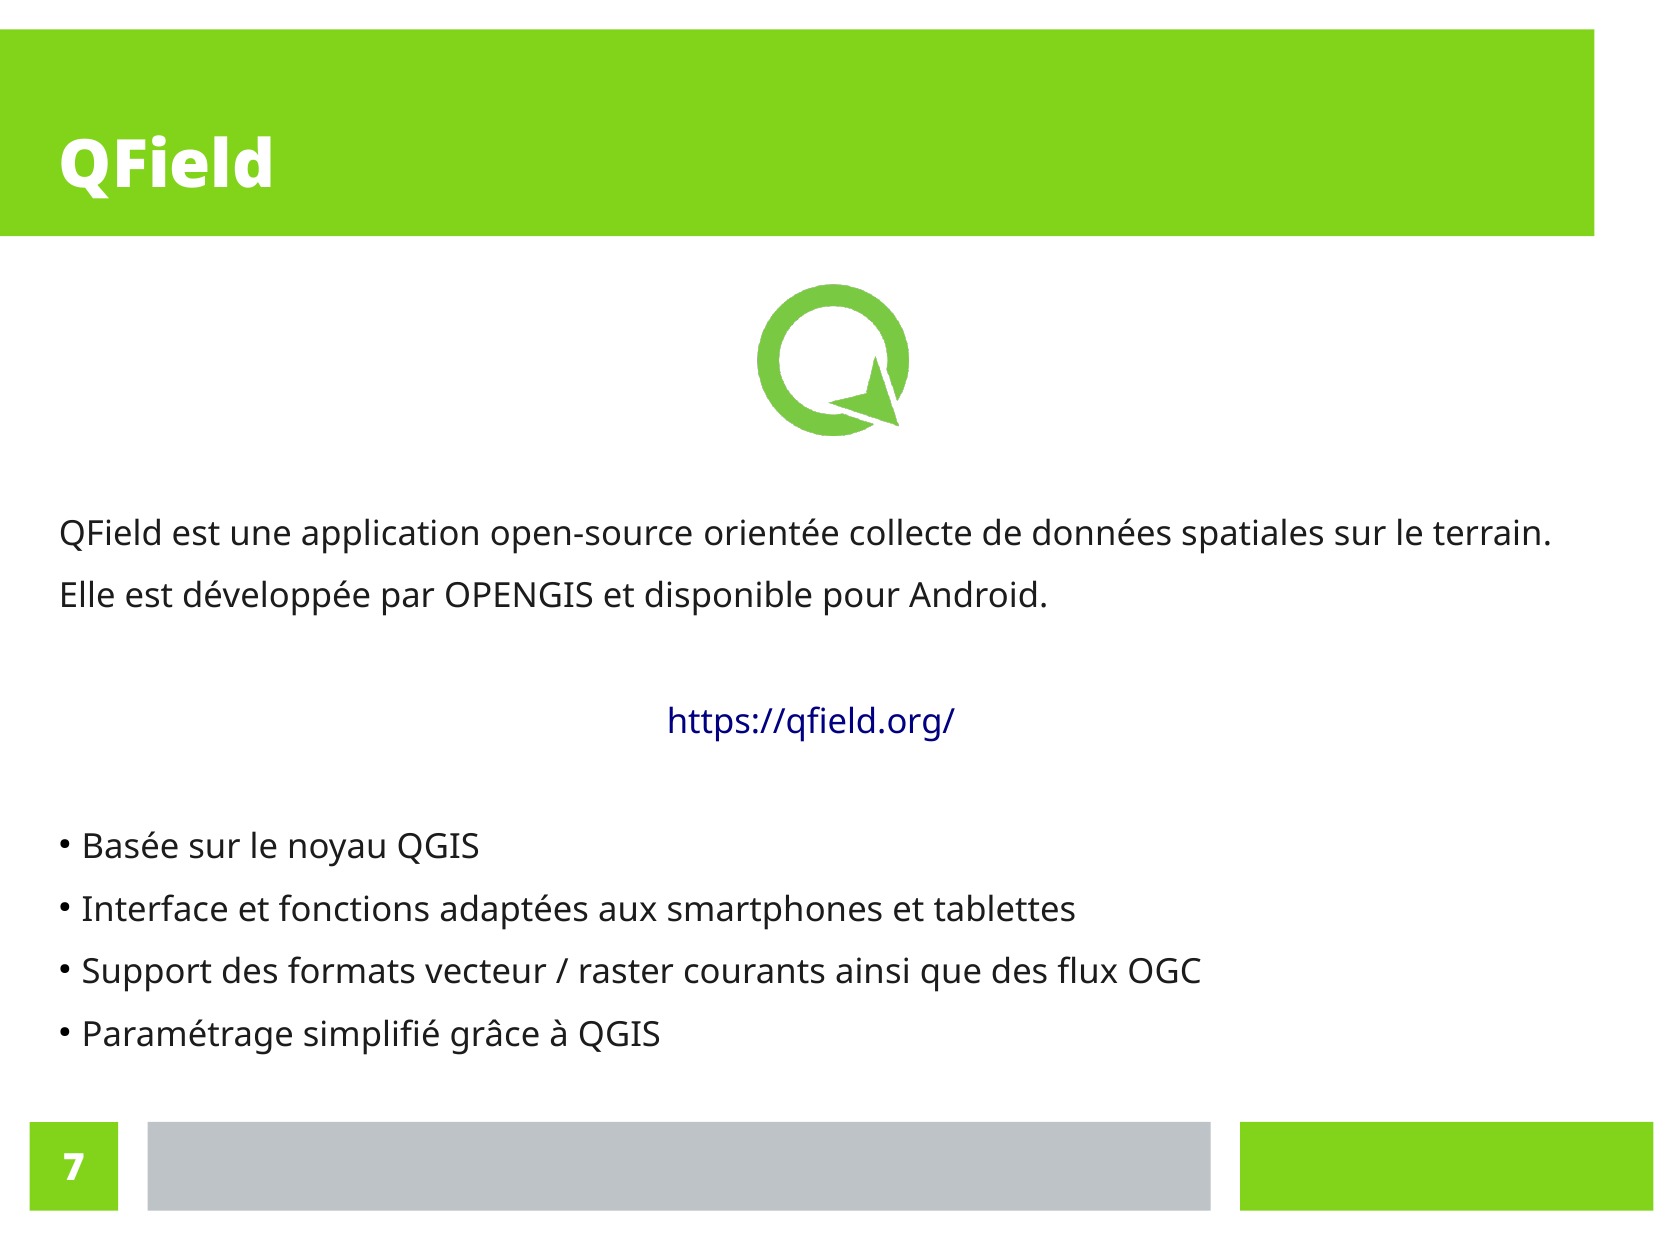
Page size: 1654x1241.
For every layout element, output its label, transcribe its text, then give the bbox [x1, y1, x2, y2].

list QField est une application open-source orientée collecte de données spatiales sur le terrain. Elle est développée par OPENGIS et disponible pour Android. https://qfield.org/ Basée sur le noyau QGIS Interface et fonctions adaptées aux smartphones et tablettes Support des formats vecteur / raster courants ainsi que des flux OGC Paramétrage simplifié grâce à QGIS [59, 507, 1565, 1093]
picture [732, 259, 934, 461]
title QField [59, 59, 1595, 207]
